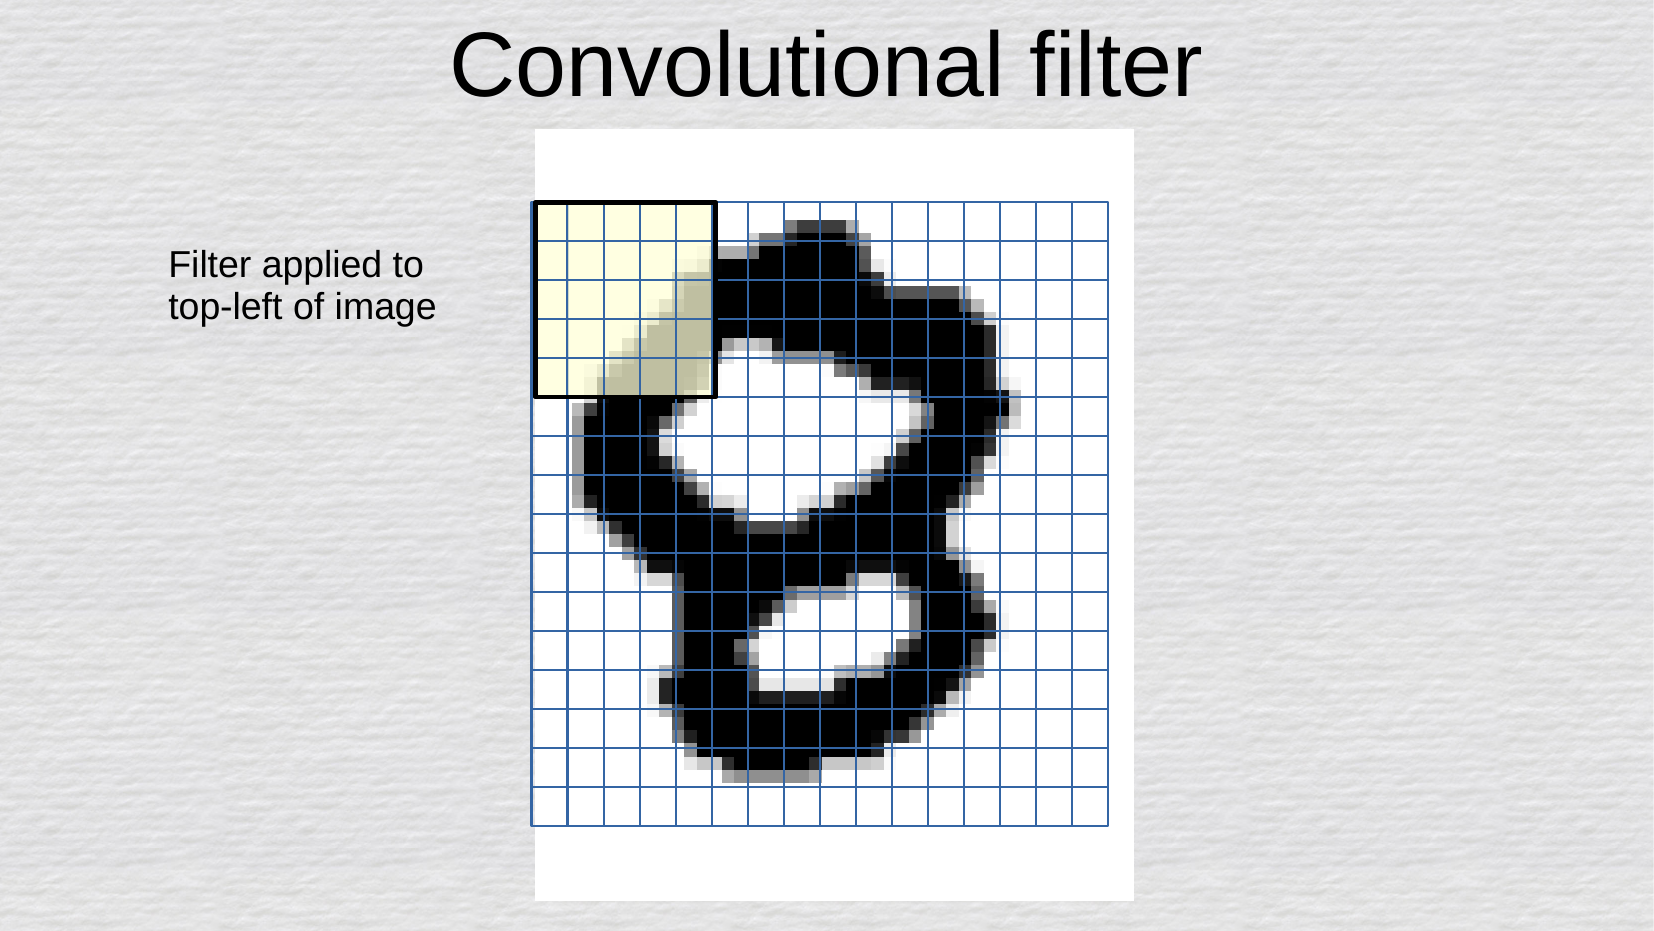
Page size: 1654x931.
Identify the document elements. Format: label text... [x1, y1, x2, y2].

picture [0, 0, 1654, 931]
title Convolutional filter [448, 11, 1205, 119]
text_box Filter applied to top-left of image [153, 236, 473, 336]
text_box [538, 205, 712, 395]
